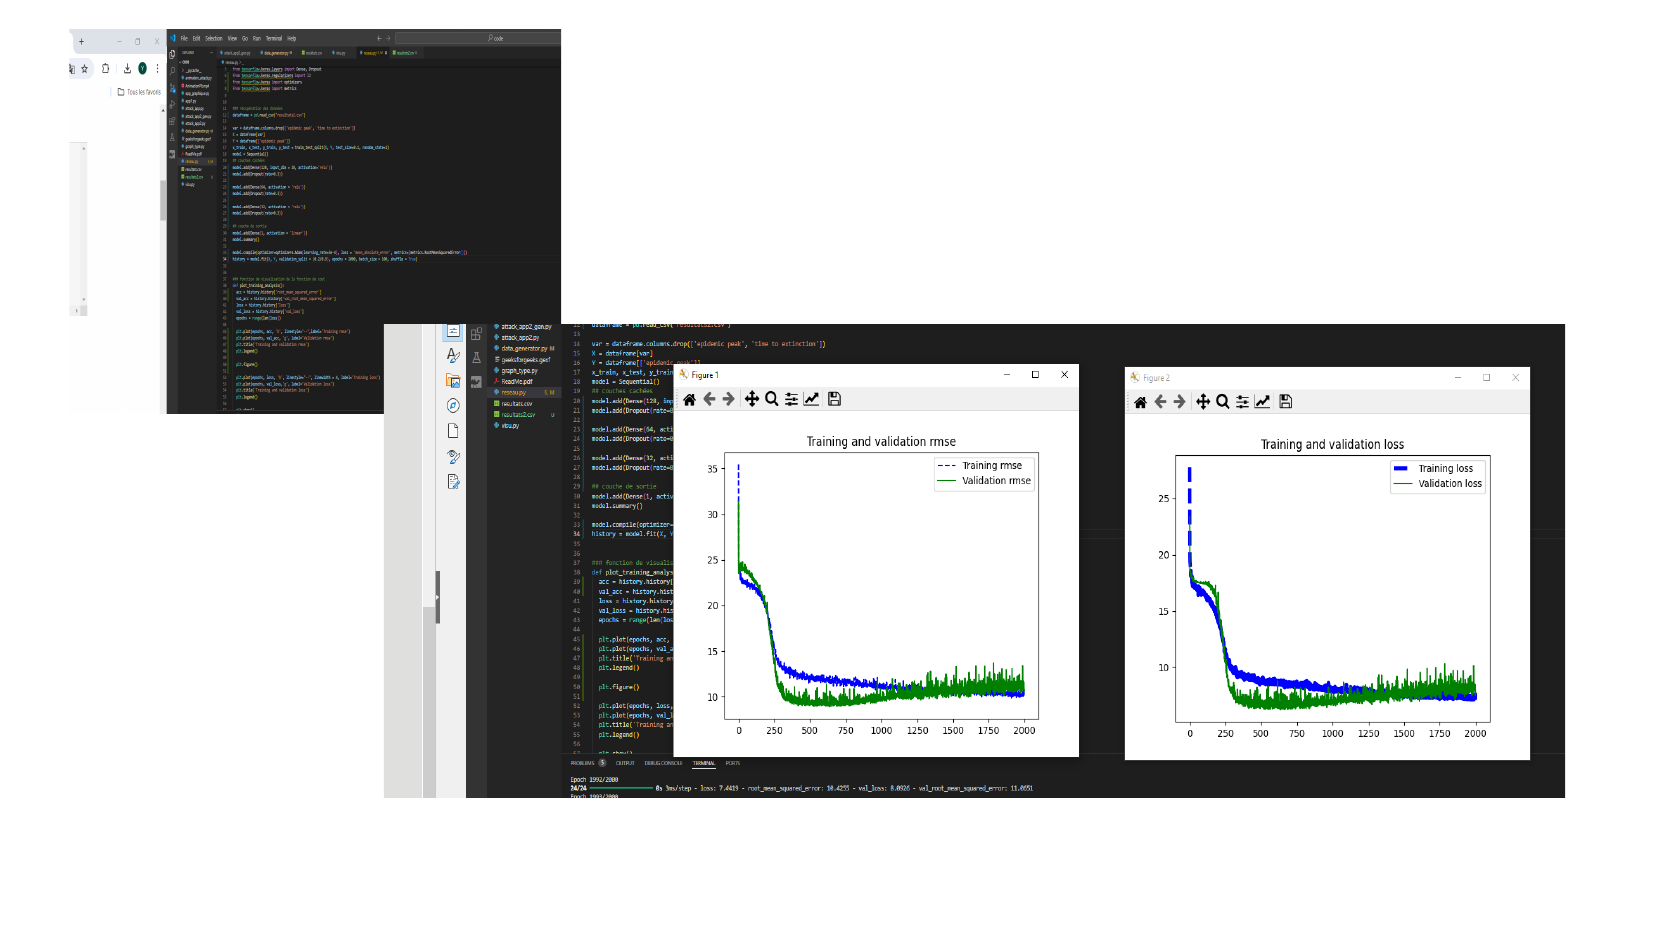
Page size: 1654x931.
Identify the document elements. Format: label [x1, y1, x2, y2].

picture [69, 29, 1566, 798]
